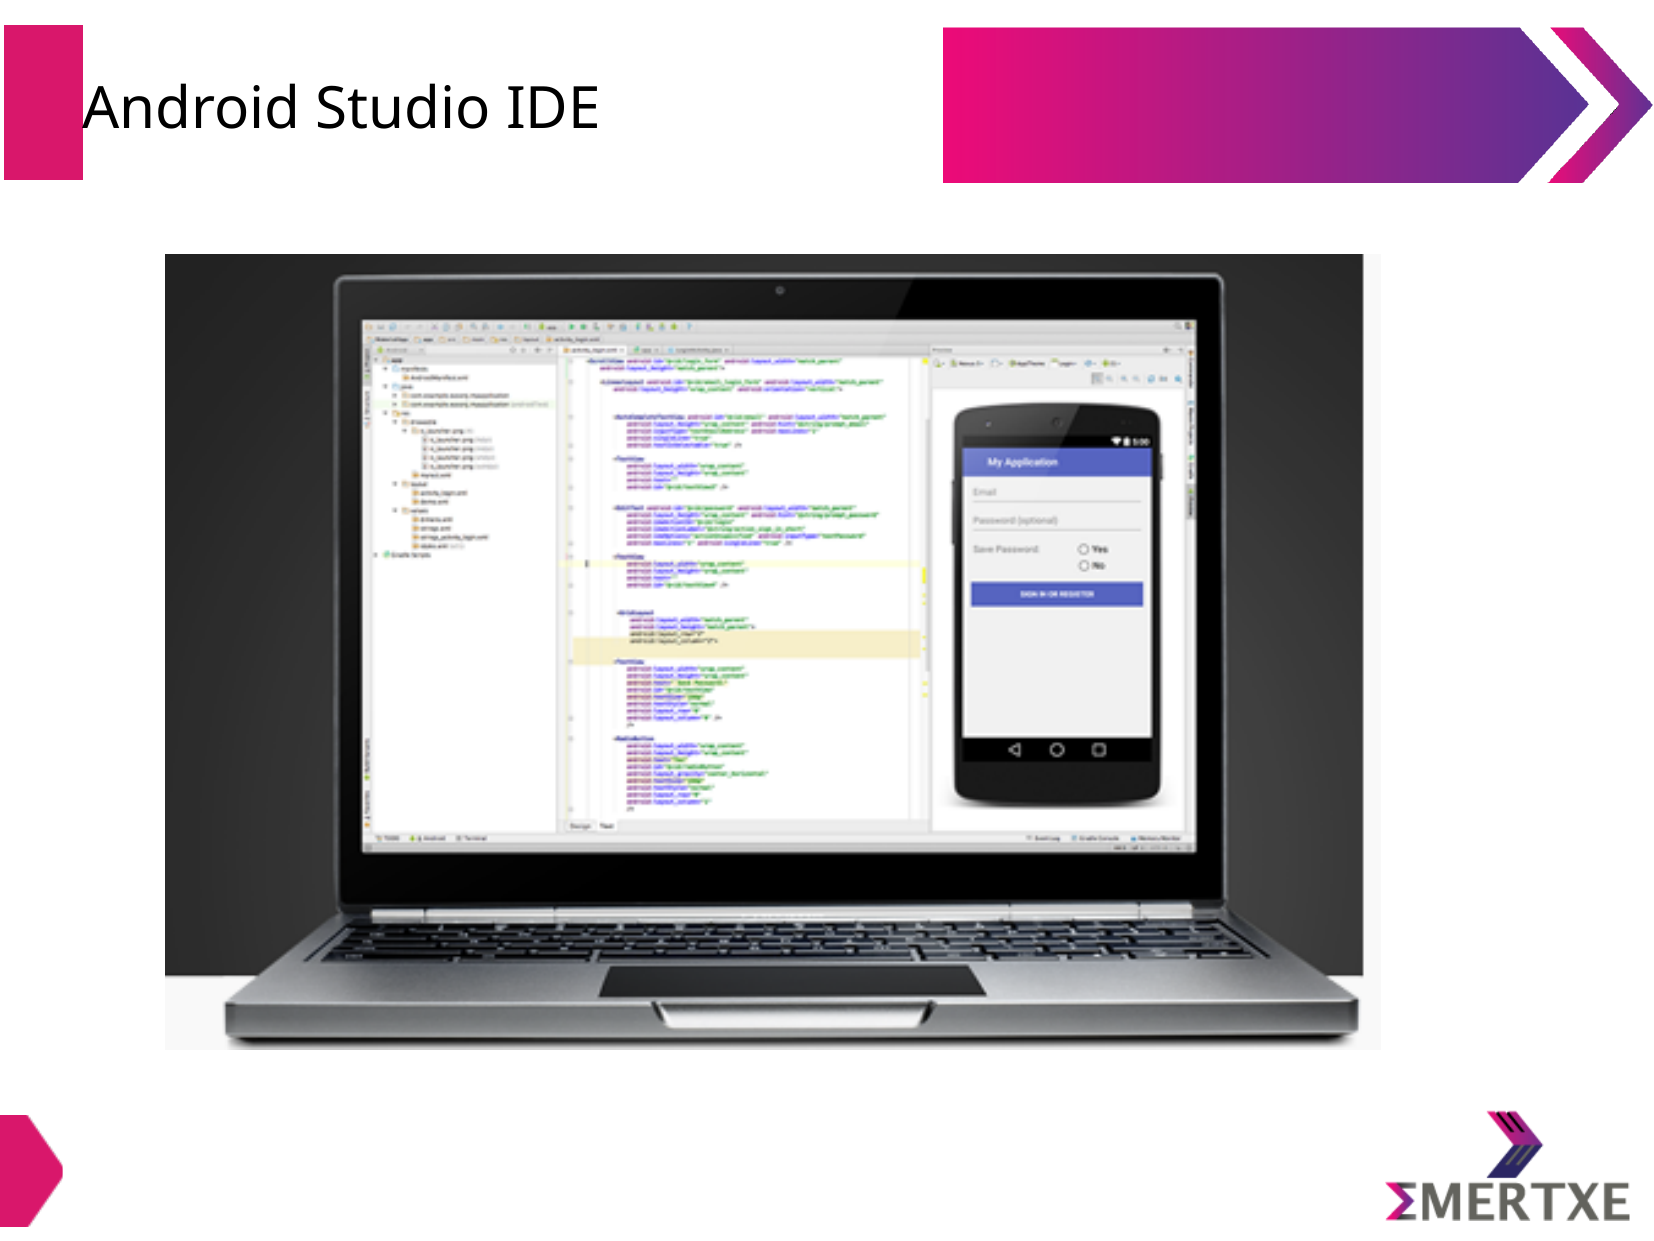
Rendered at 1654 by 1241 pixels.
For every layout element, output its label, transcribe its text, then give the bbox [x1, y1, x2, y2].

title Android Studio IDE [82, 2, 1571, 210]
picture [1571, 27, 1653, 183]
picture [165, 254, 1381, 1051]
picture [1385, 1107, 1631, 1221]
